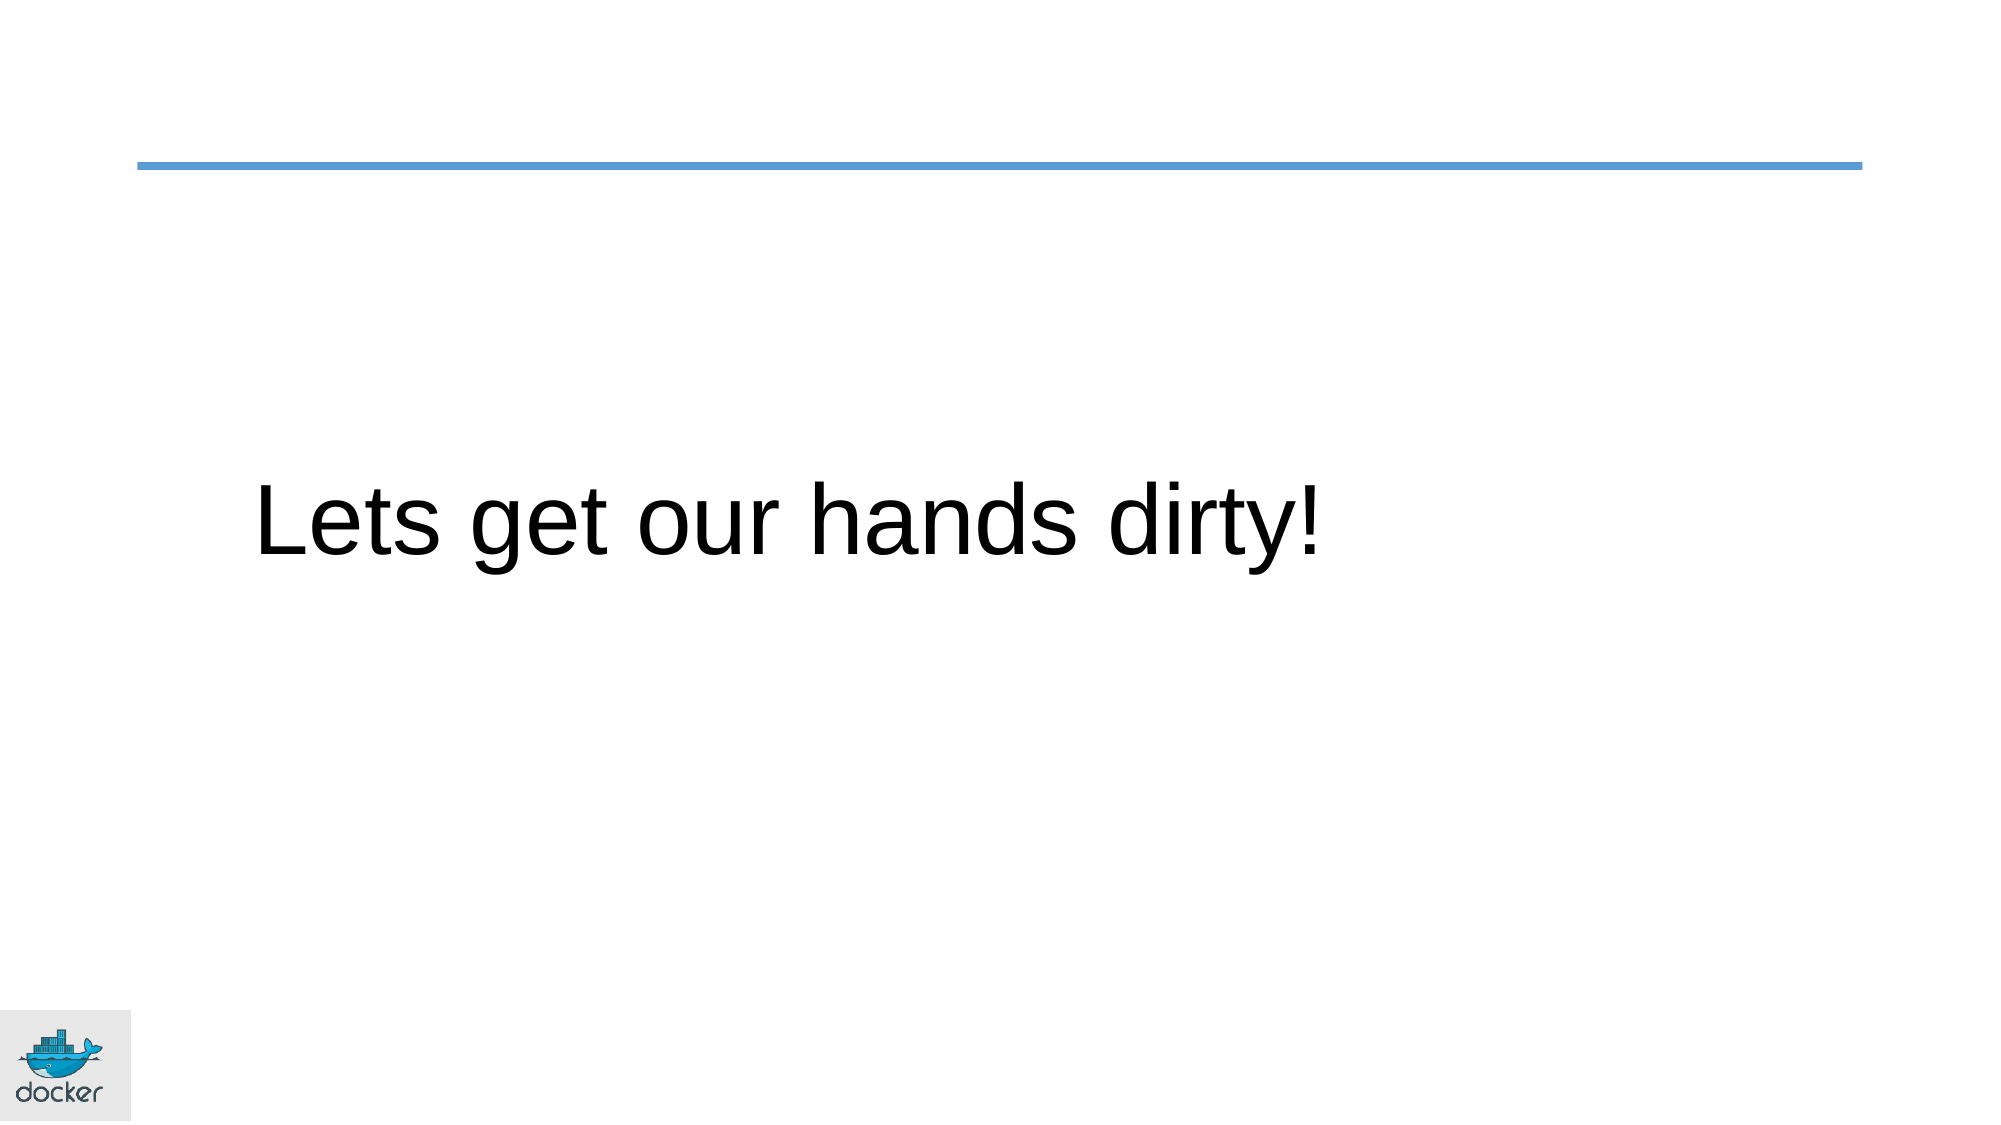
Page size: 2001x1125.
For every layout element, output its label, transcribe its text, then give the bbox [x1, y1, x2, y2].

text_box Lets get our hands dirty! [238, 447, 1707, 582]
picture [0, 1010, 131, 1121]
